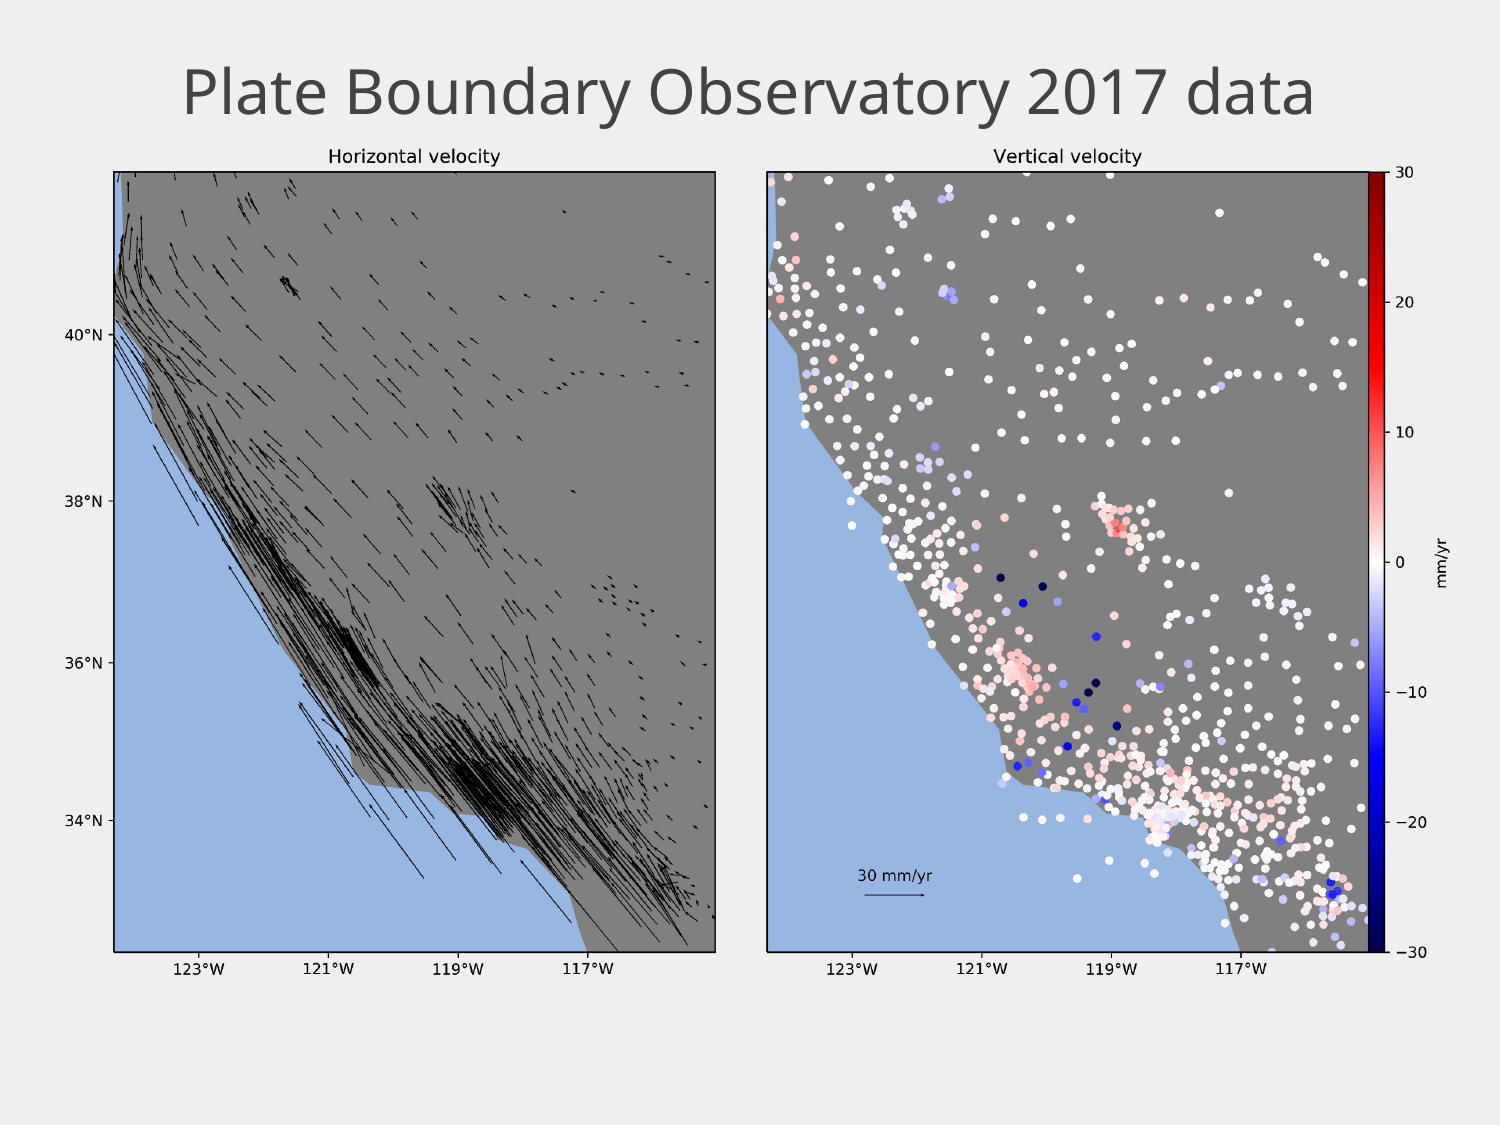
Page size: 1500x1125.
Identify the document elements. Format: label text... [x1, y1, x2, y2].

text_box Plate Boundary Observatory 2017 data [149, 37, 1350, 148]
picture [24, 147, 1475, 978]
